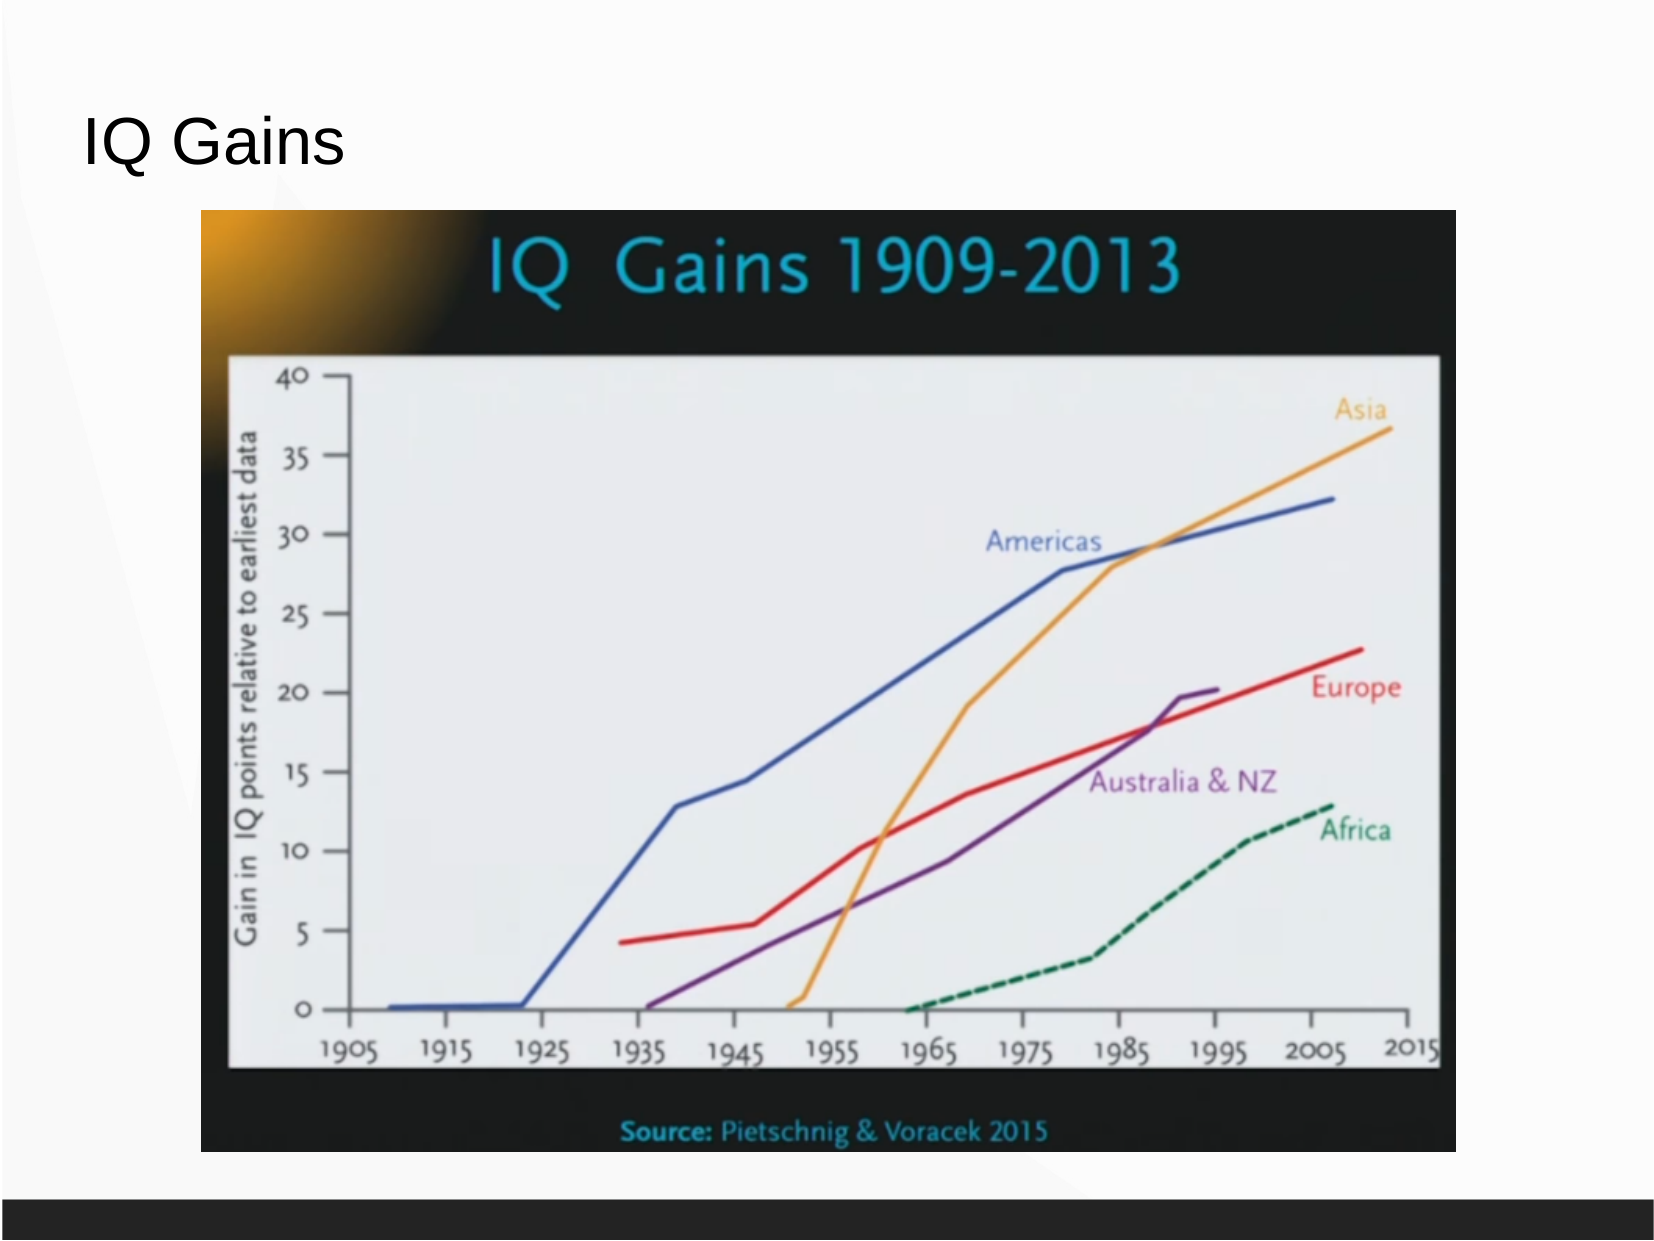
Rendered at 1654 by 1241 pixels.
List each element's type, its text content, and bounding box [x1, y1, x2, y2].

picture [2, 0, 1654, 1241]
title IQ Gains [82, 45, 1571, 238]
